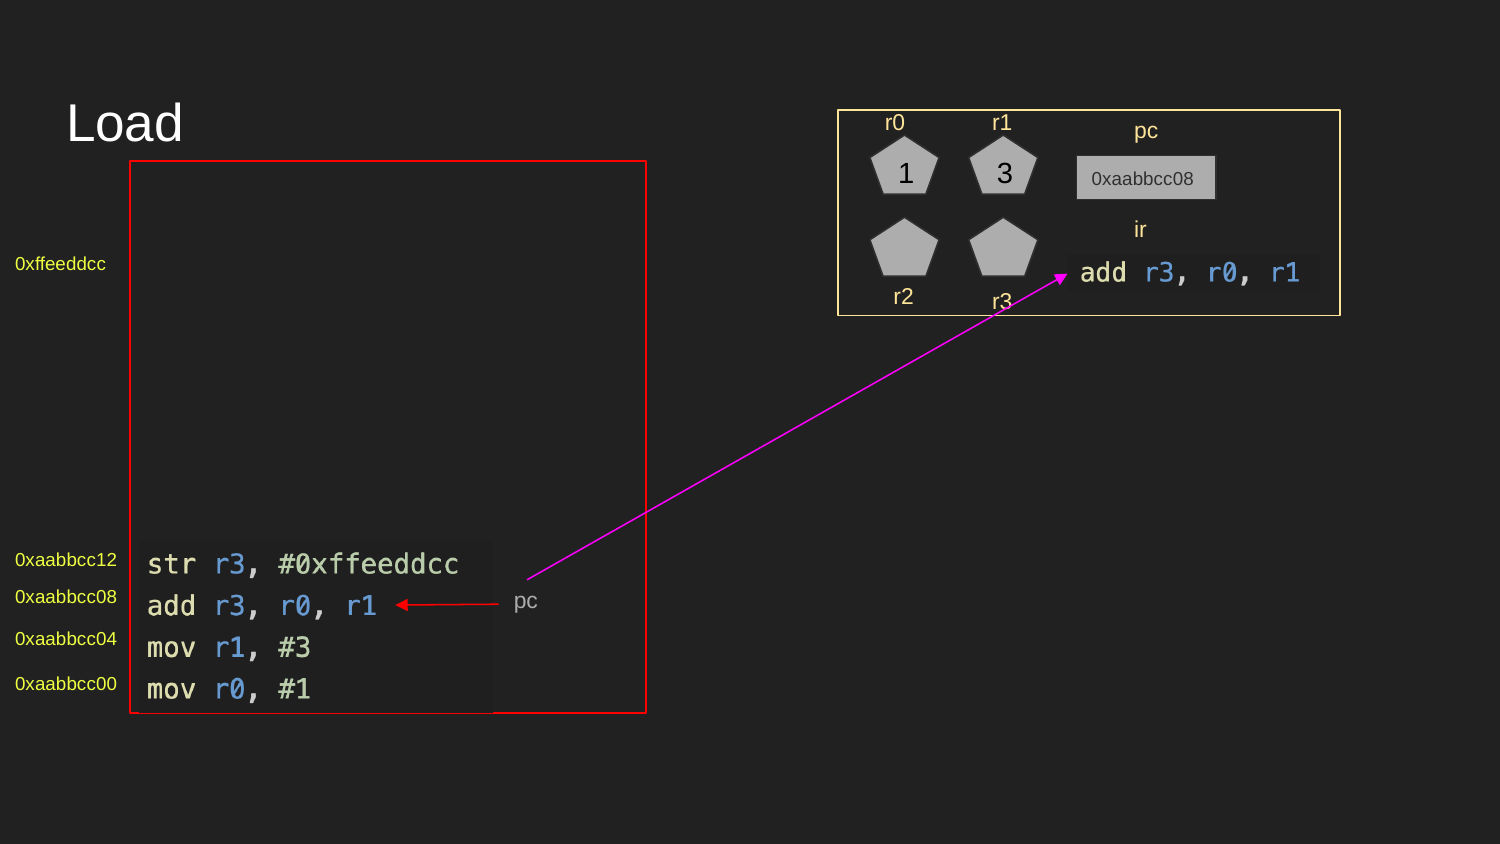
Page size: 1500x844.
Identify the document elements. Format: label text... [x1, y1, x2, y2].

text_box 0xaabbcc08 [1076, 155, 1217, 200]
picture [1067, 254, 1320, 291]
text_box 0xaabbcc12 [0, 532, 140, 570]
text_box [869, 217, 940, 266]
text_box 0xaabbcc00 [0, 657, 139, 702]
text_box 3 [968, 148, 1038, 195]
text_box [968, 217, 1038, 271]
text_box r3 [977, 271, 1030, 323]
text_box pc [498, 570, 731, 625]
text_box r2 [878, 266, 931, 322]
title Load [51, 72, 739, 167]
text_box 0xaabbcc04 [0, 612, 139, 657]
text_box r1 [977, 92, 1030, 148]
text_box r0 [869, 92, 923, 148]
text_box 1 [869, 147, 940, 195]
text_box 0xaabbcc08 [0, 570, 139, 612]
title Load [131, 162, 645, 167]
text_box r3 [979, 297, 1030, 326]
picture [139, 541, 493, 713]
text_box ir [1119, 199, 1180, 254]
text_box 0xffeeddcc [0, 236, 125, 281]
text_box pc [1119, 101, 1180, 155]
